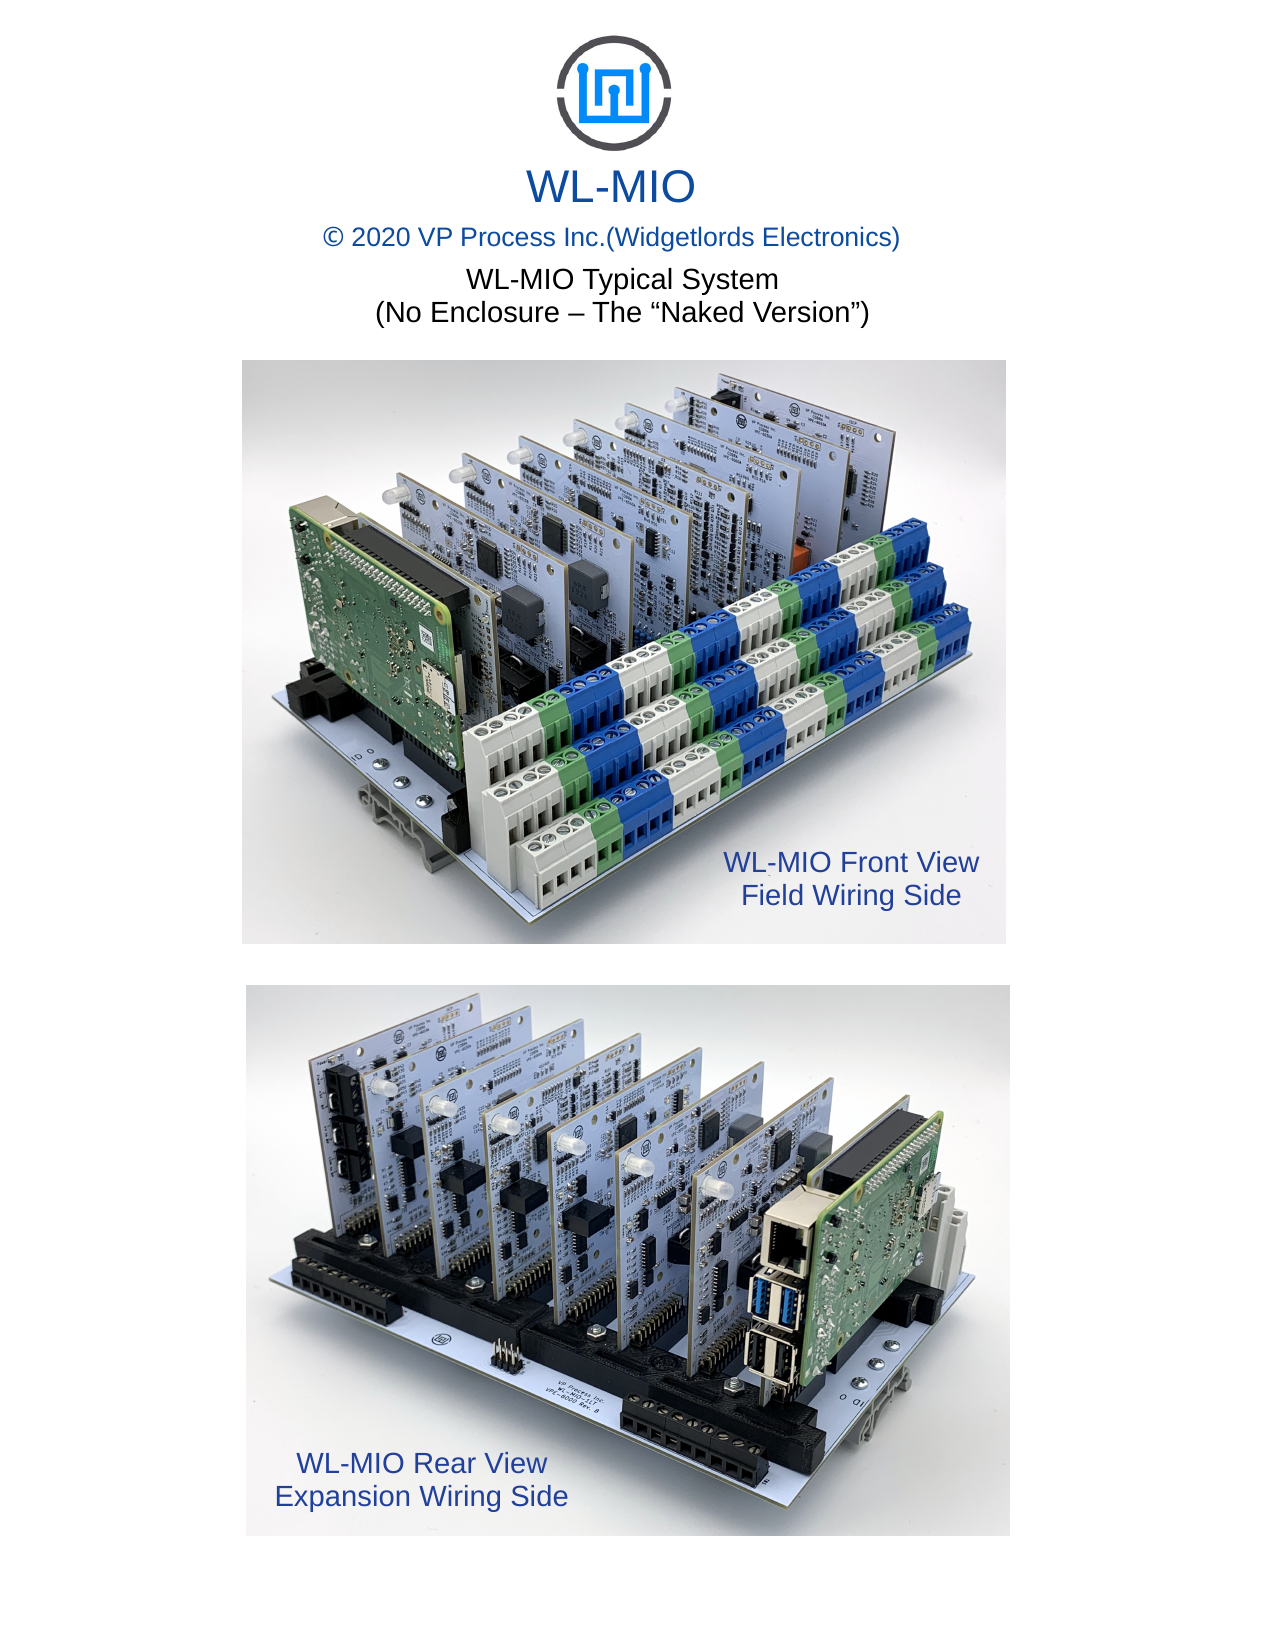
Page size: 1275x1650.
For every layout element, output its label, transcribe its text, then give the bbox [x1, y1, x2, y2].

picture [246, 985, 1010, 1536]
text_box WL-MIO Rear View Expansion Wiring Side [259, 1440, 851, 1554]
picture [543, 23, 685, 153]
text_box WL-MIO Typical System (No Enclosure – The “Naked Version”) [360, 255, 951, 360]
text_box WL-MIO © 2020 VP Process Inc.(Widgetlords Electronics) [283, 153, 939, 273]
text_box WL-MIO Front View Field Wiring Side [708, 838, 1275, 952]
picture [242, 360, 1006, 944]
